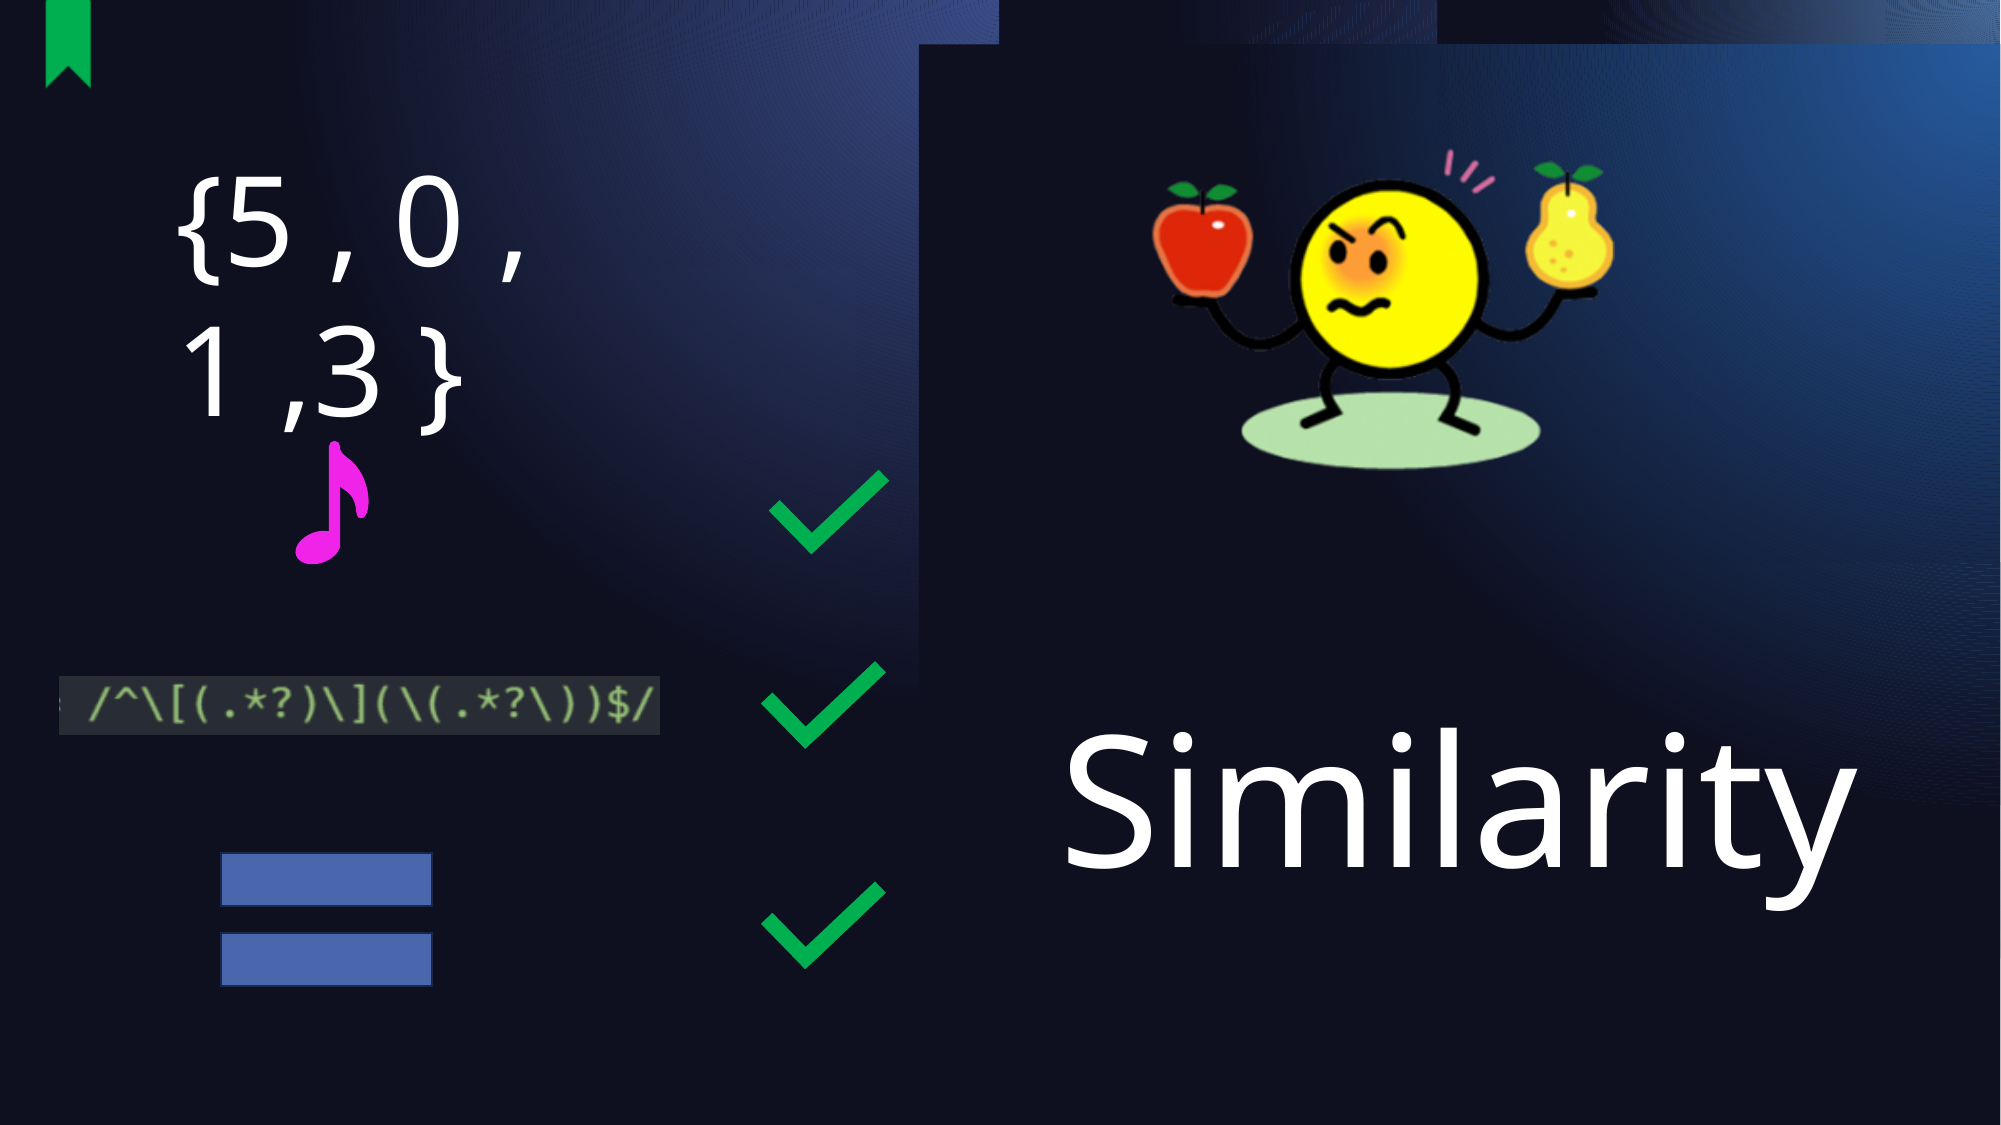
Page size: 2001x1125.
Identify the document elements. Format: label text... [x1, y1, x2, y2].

picture [59, 676, 660, 735]
picture [757, 639, 890, 771]
picture [14, 0, 123, 98]
picture [1149, 146, 1615, 471]
text_box [1173, 88, 1912, 426]
text_box [220, 932, 433, 987]
text_box Similarity [1044, 426, 2000, 1125]
text_box [220, 852, 433, 907]
picture [765, 448, 893, 576]
picture [256, 426, 411, 582]
picture [757, 859, 890, 991]
text_box {5 , 0 , 1 ,3 } [160, 134, 840, 301]
